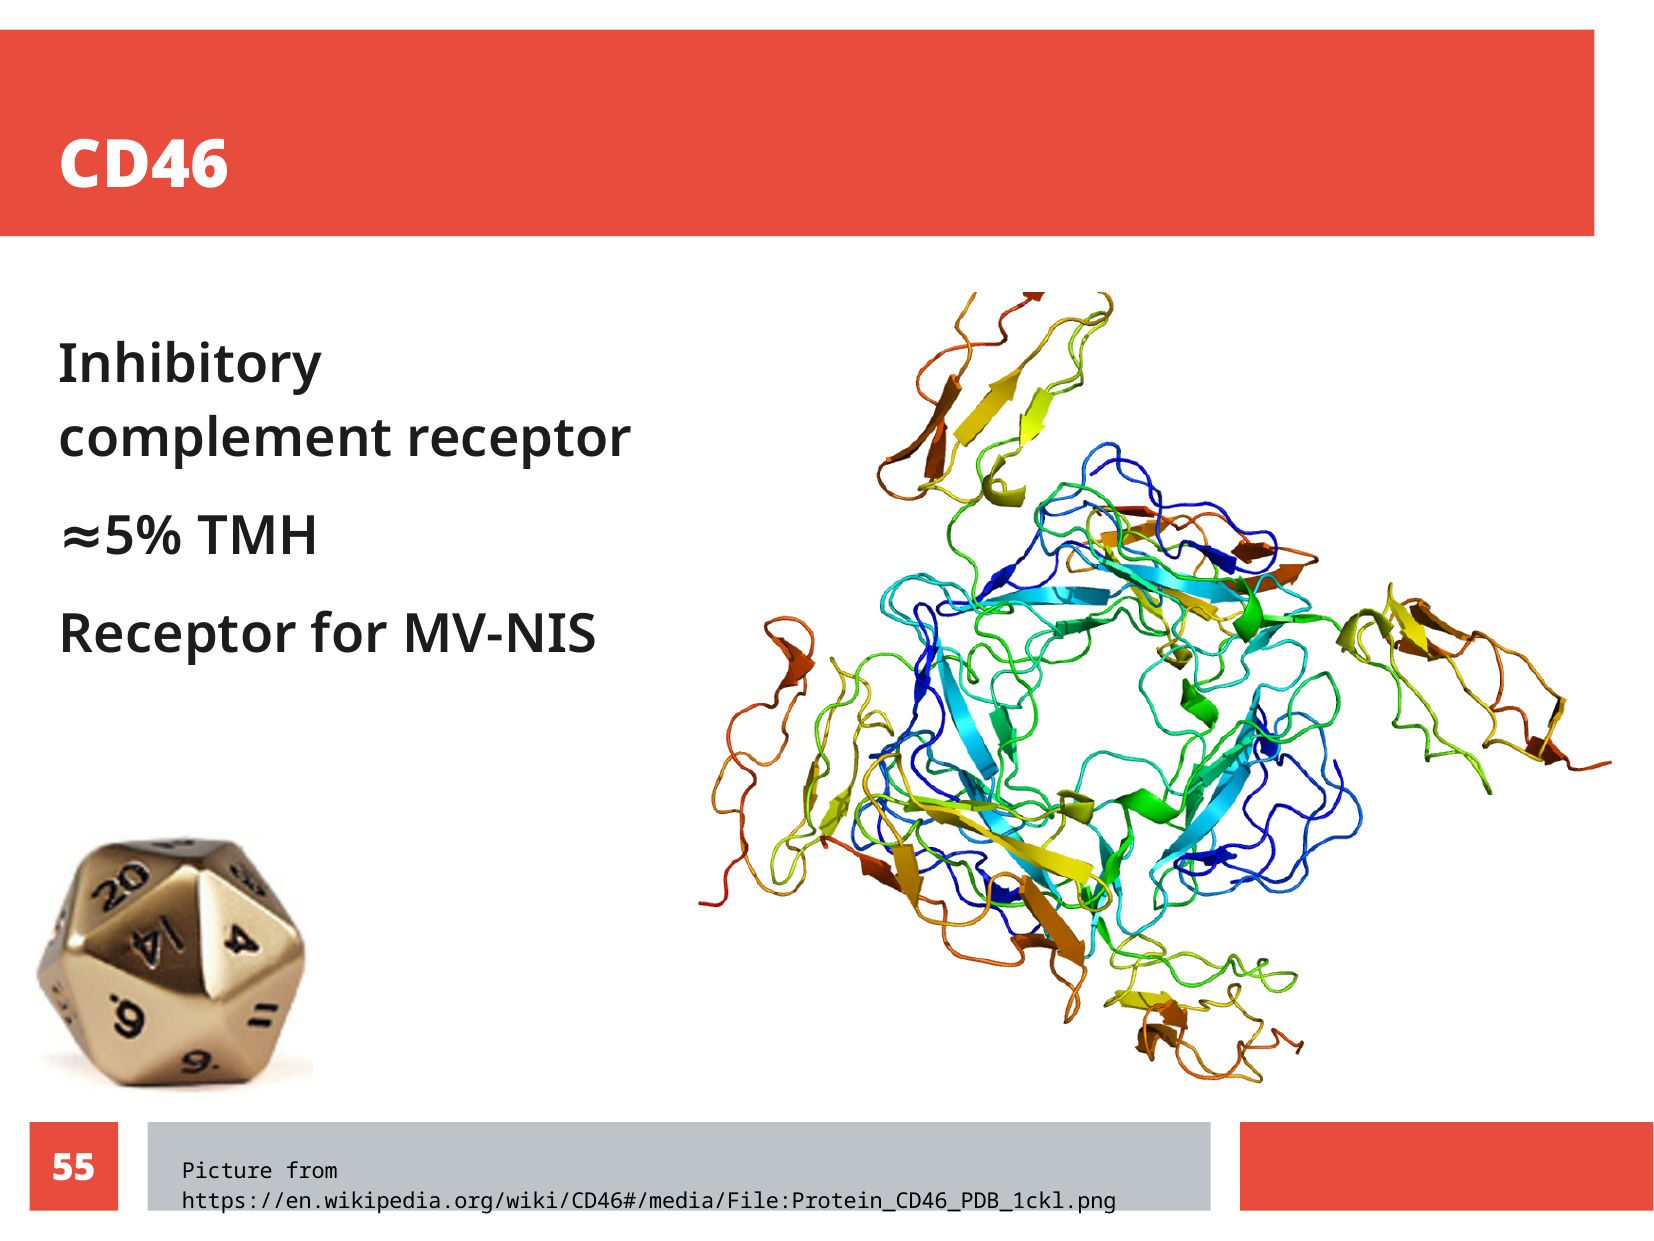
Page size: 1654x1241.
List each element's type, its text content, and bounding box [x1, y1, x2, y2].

picture [30, 830, 313, 1096]
text_box Picture from https://en.wikipedia.org/wiki/CD46#/media/File:Protein_CD46_PDB_1ckl.png [167, 1148, 1188, 1194]
title CD46 [59, 59, 1595, 207]
list Inhibitory complement receptor ≈5% TMH Receptor for MV-NIS [59, 324, 646, 1093]
picture [675, 269, 1634, 1106]
